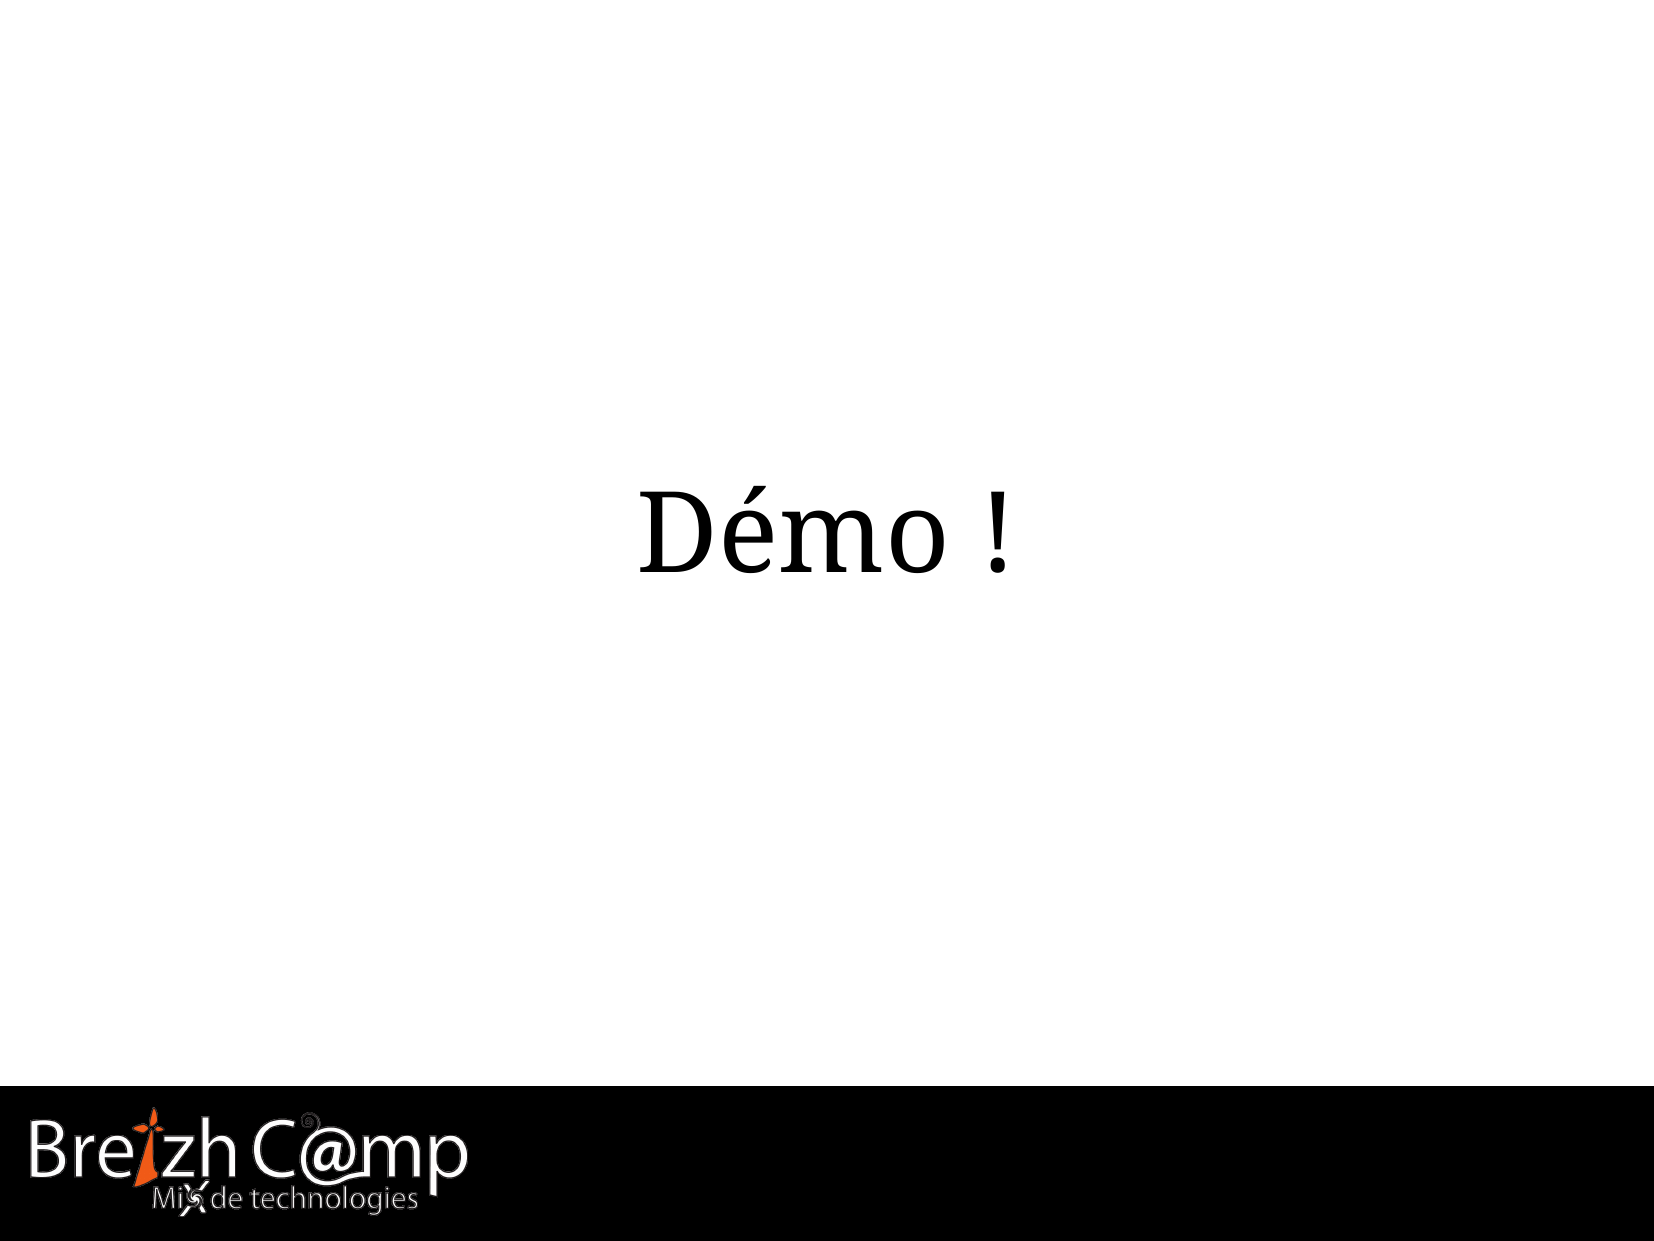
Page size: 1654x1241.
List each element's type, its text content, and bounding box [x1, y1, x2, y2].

subtitle Démo ! [82, 49, 1571, 1010]
picture [30, 1107, 468, 1217]
